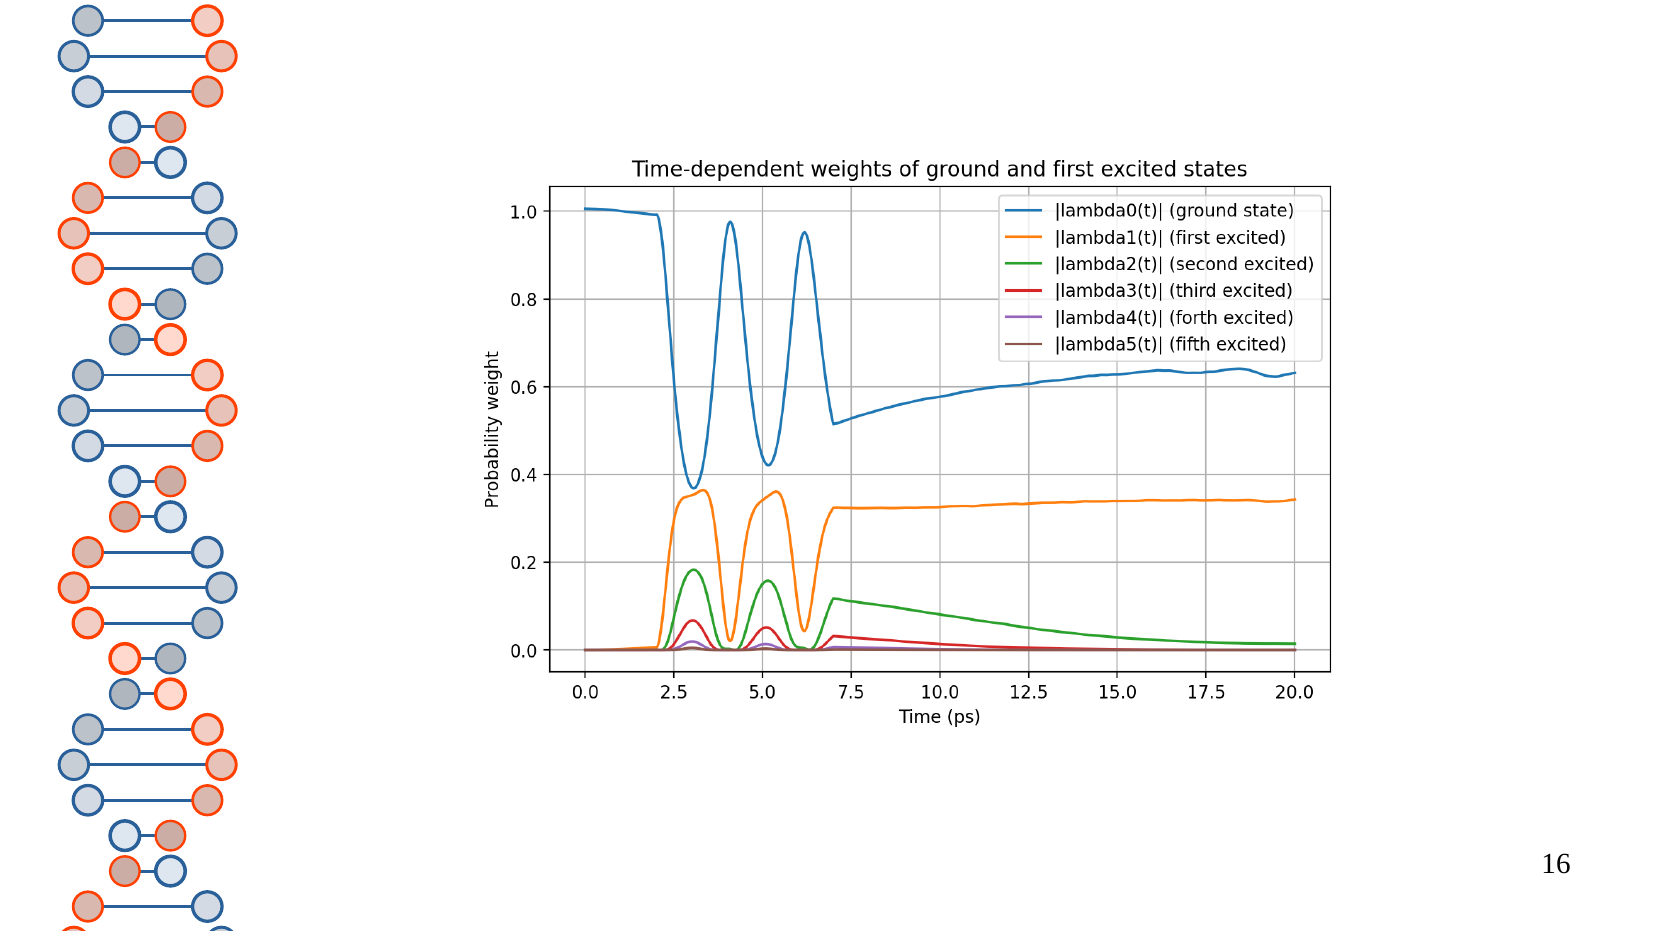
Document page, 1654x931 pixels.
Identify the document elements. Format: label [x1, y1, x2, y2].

picture [472, 147, 1342, 739]
